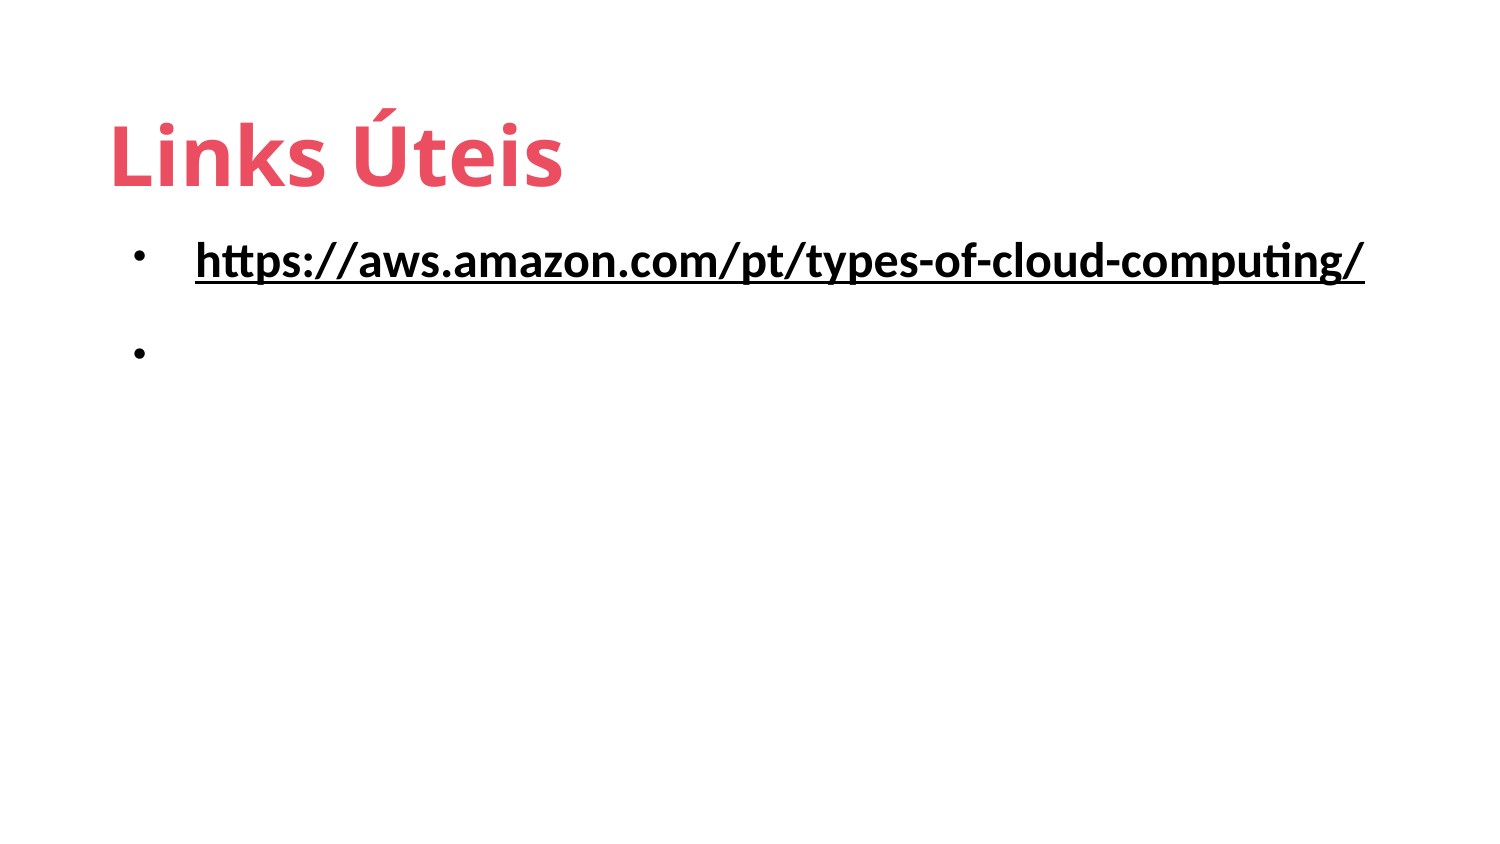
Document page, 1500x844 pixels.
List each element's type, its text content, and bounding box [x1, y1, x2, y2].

text_box https://aws.amazon.com/pt/types-of-cloud-computing/ [92, 213, 1408, 780]
text_box Links Úteis [92, 73, 1408, 213]
